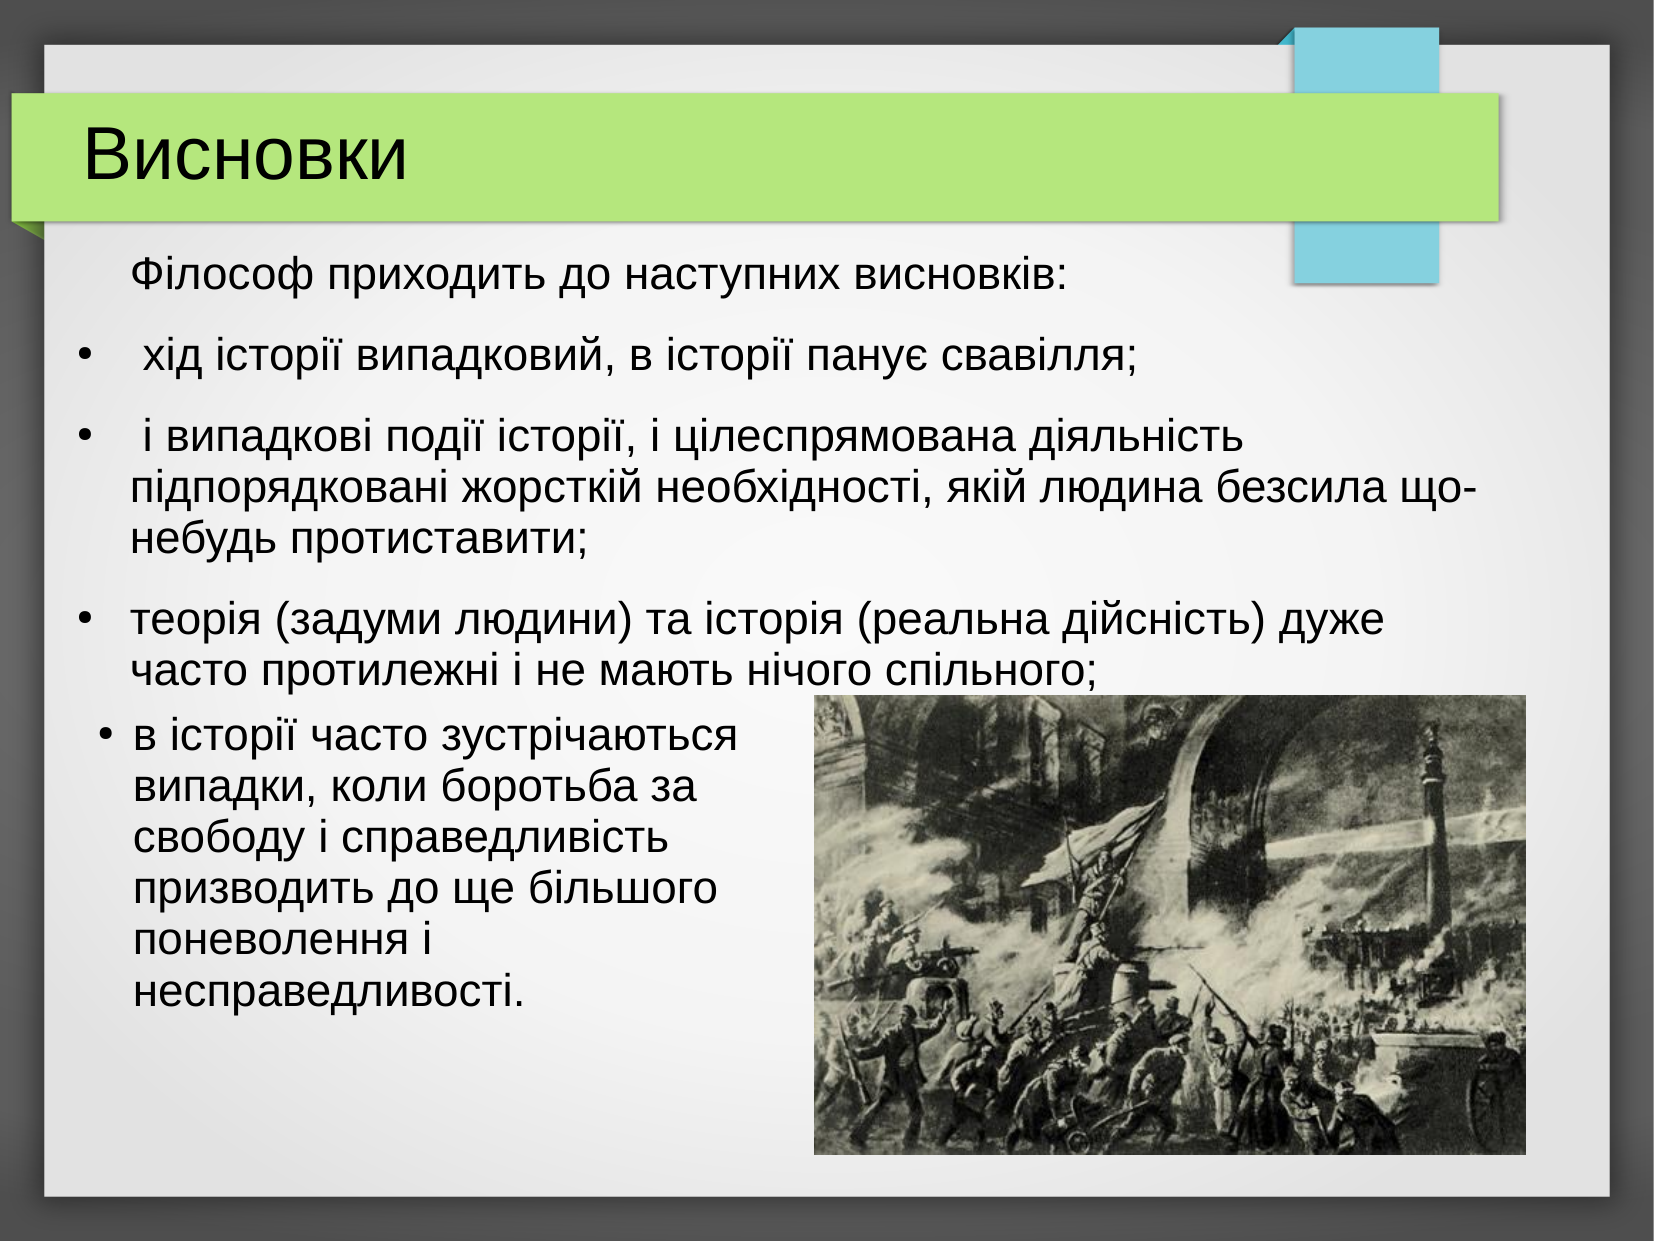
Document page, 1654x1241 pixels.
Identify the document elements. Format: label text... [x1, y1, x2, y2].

picture [0, 0, 1654, 1241]
title Висновки [82, 94, 1264, 213]
list Філософ приходить до наступних висновків: хід історії випадковий, в історії панує свавілля; і випадкові події історії, і цілеспрямована діяльність підпорядковані жорсткій необхідності, якій людина безсила що-небудь протиставити; теорія (задуми людини) та історія (реальна дійсність) дуже часто протилежні і не мають нічого спільного; [59, 248, 1501, 709]
text_box в історії часто зустрічаються випадки, коли боротьба за свободу і справедливість призводить до ще більшого поневолення і несправедливості. [82, 701, 768, 1056]
